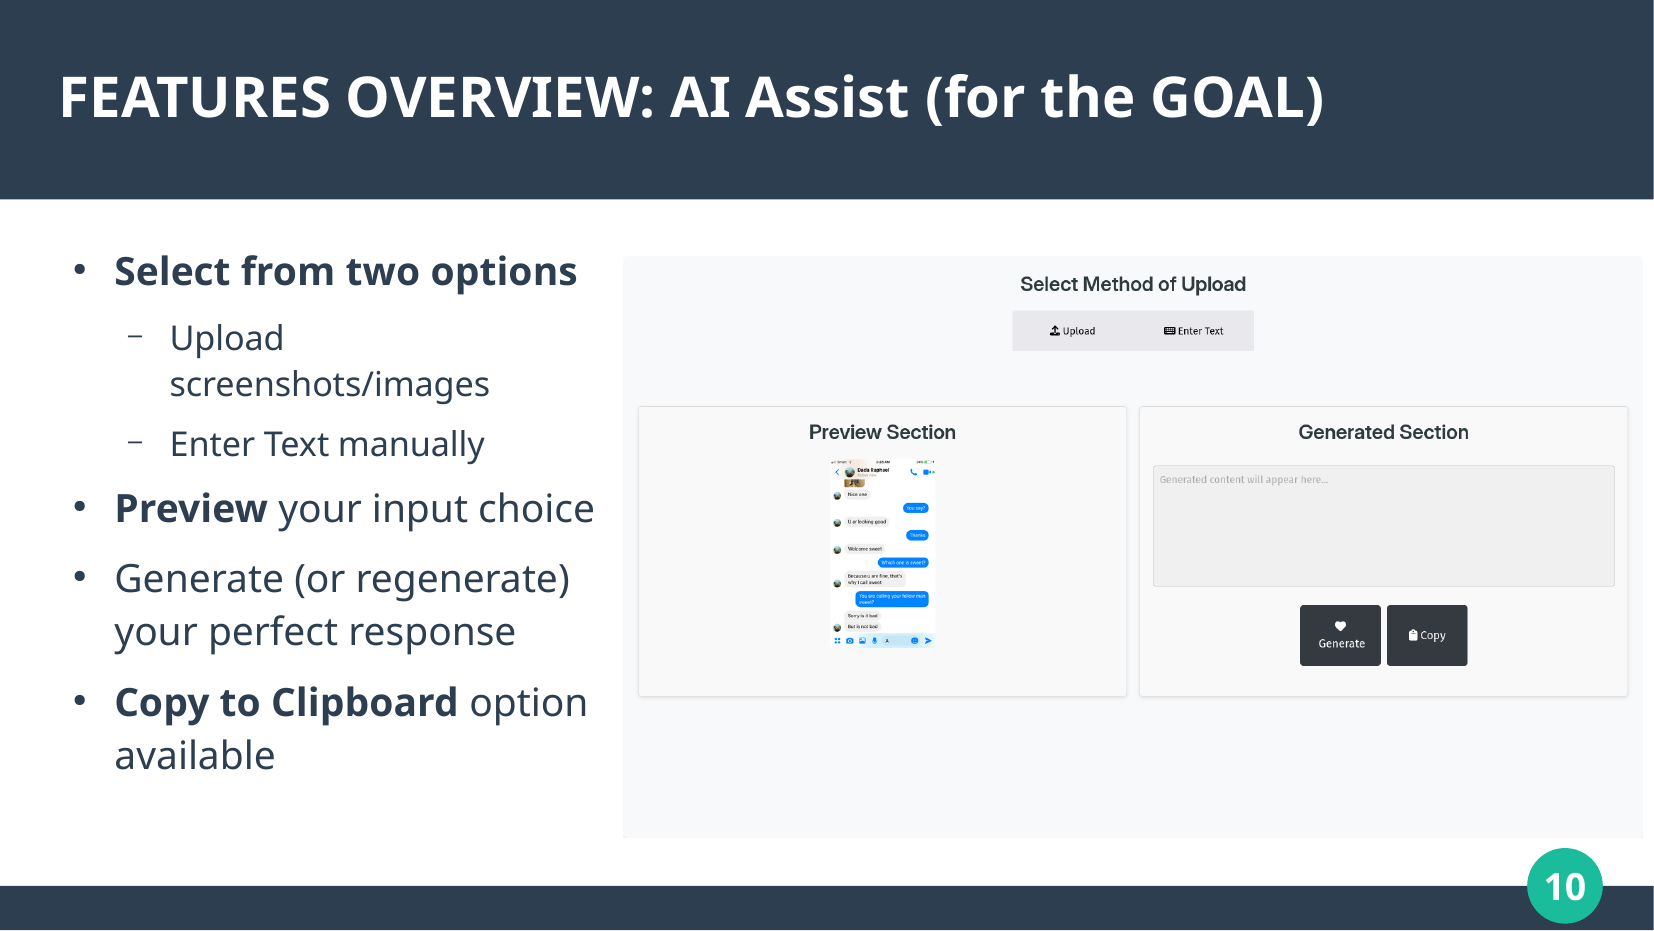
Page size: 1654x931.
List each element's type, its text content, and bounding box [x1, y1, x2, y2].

list Select from two options Upload screenshots/images Enter Text manually Preview your input choice Generate (or regenerate) your perfect response Copy to Clipboard option available [59, 243, 601, 864]
picture [623, 256, 1643, 838]
title FEATURES OVERVIEW: AI Assist (for the GOAL) [59, 37, 1595, 155]
